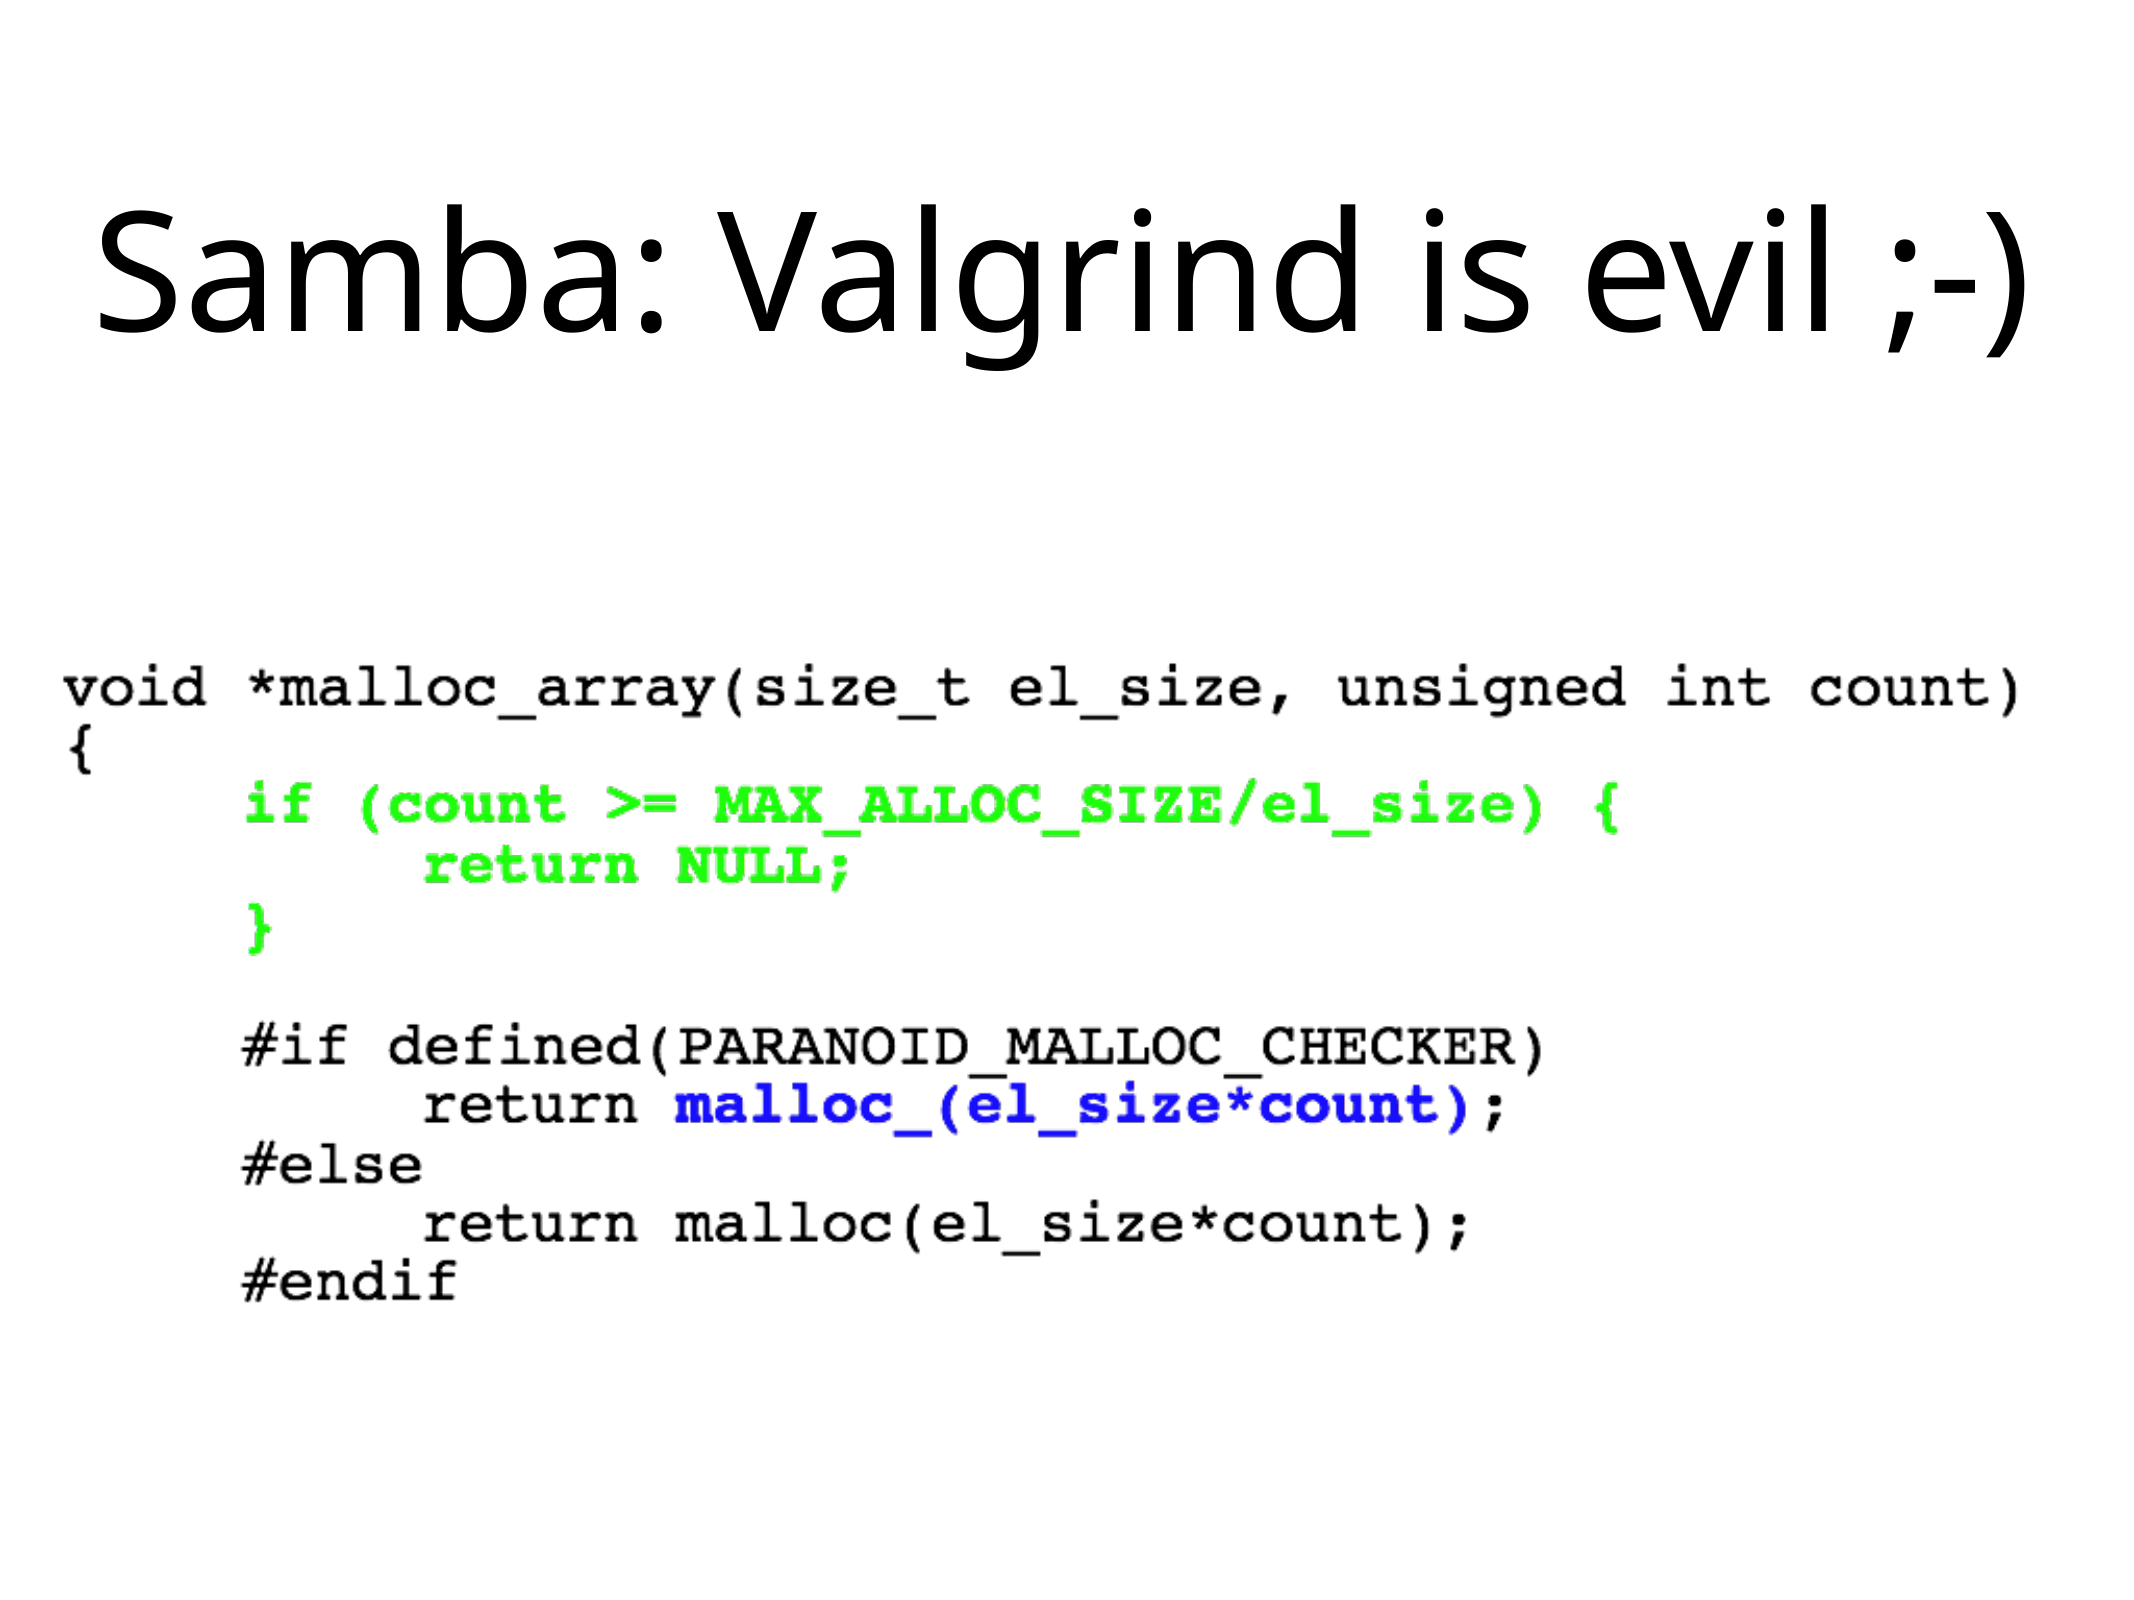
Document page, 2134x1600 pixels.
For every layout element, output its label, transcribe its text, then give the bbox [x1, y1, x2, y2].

picture [41, 660, 2095, 1340]
title Samba: Valgrind is evil ;-) [29, 56, 2097, 477]
